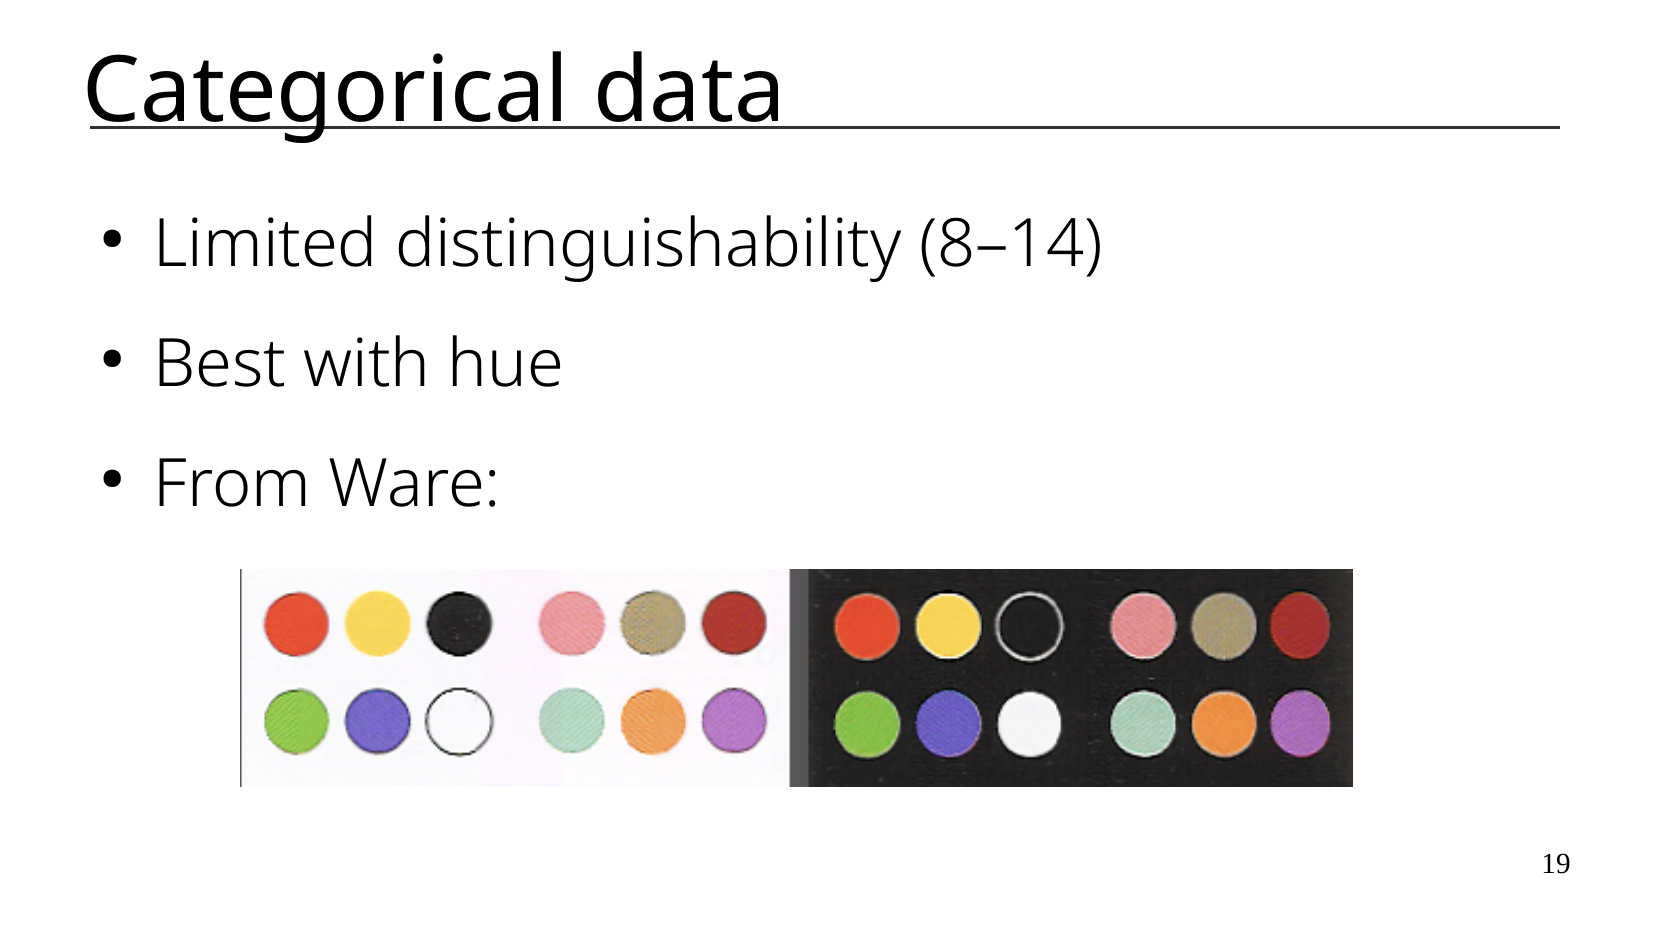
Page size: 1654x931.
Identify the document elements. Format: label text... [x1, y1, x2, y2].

title Categorical data [82, 32, 1571, 140]
list Limited distinguishability (8–14) Best with hue From Ware: [82, 195, 1571, 811]
picture [240, 569, 1353, 787]
